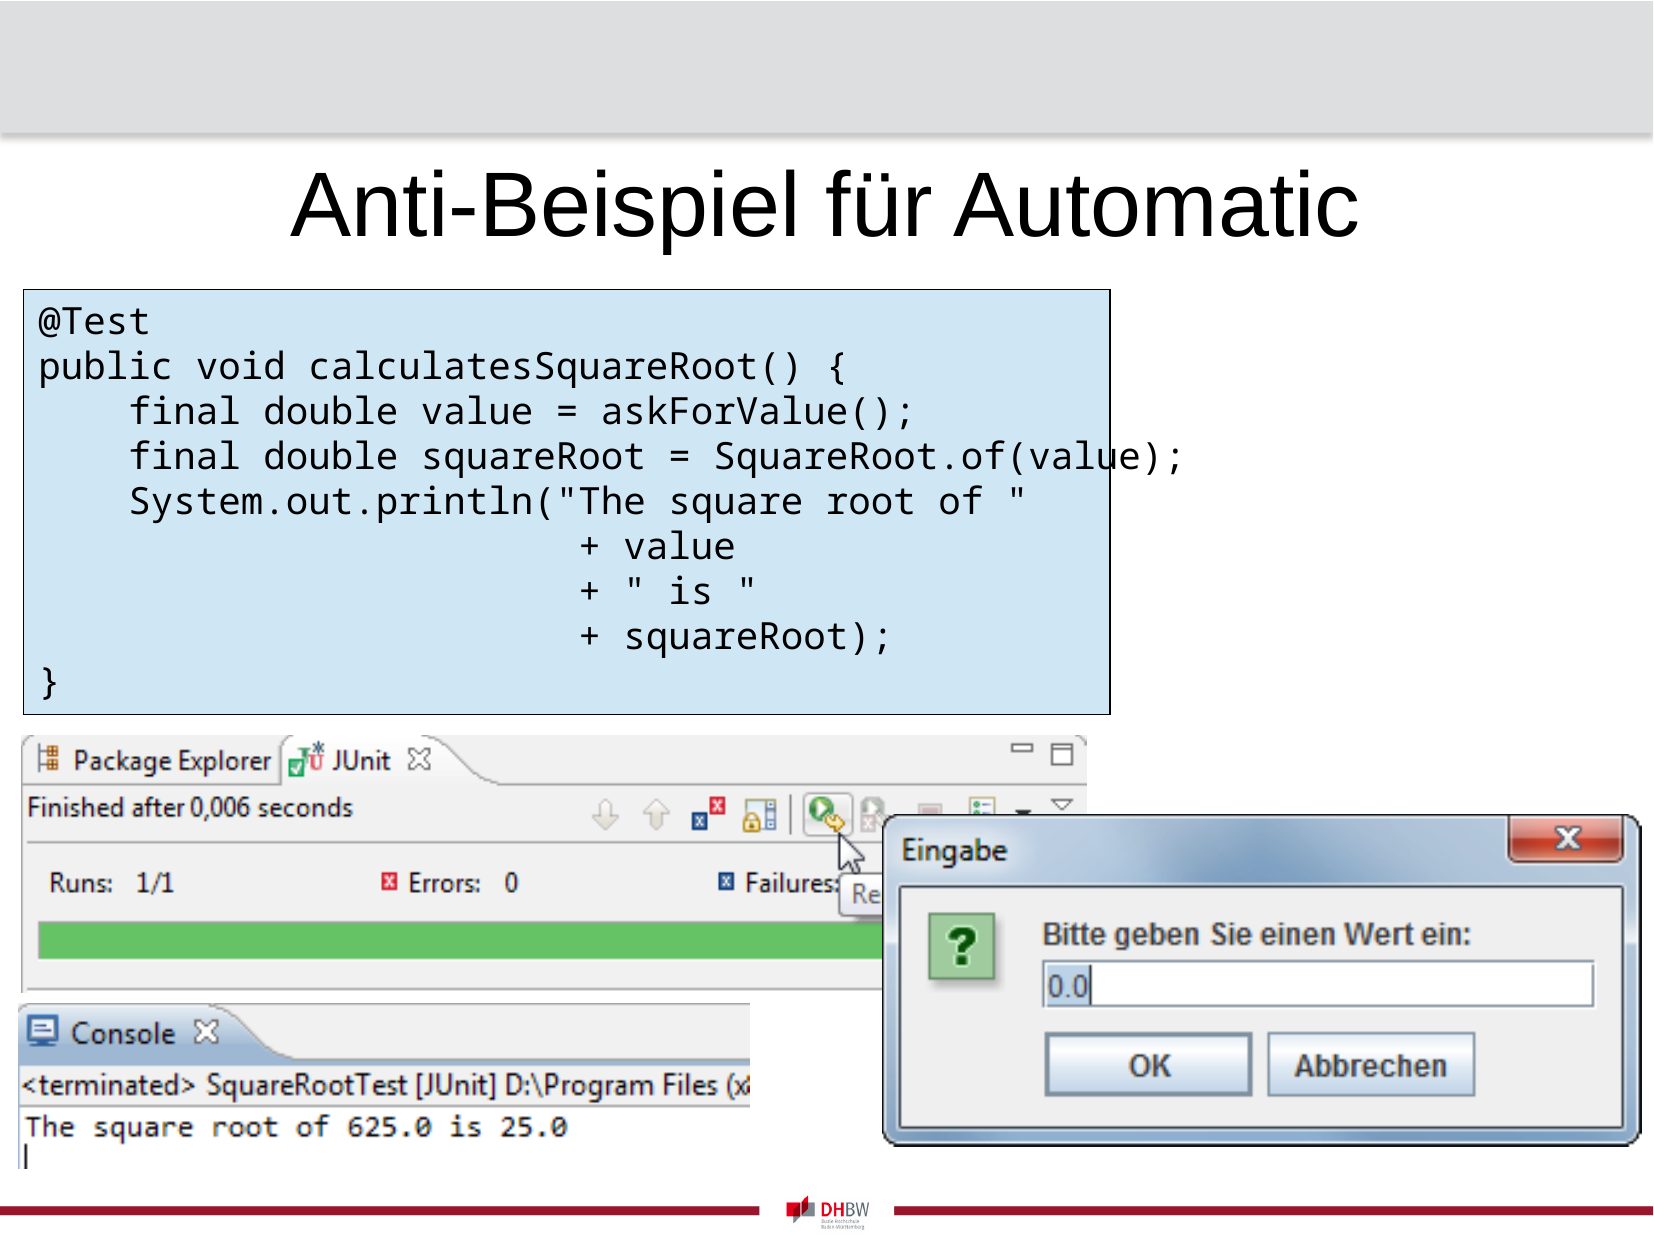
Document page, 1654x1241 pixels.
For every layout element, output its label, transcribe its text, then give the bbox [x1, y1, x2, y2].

picture [0, 1, 1654, 1237]
title Anti-Beispiel für Automatic [82, 147, 1571, 257]
text_box @Test public void calculatesSquareRoot() { final double value = askForValue(); final double squareRoot = SquareRoot.of(value); System.out.println("The square root of " + value + " is " + squareRoot); } [23, 289, 1111, 715]
